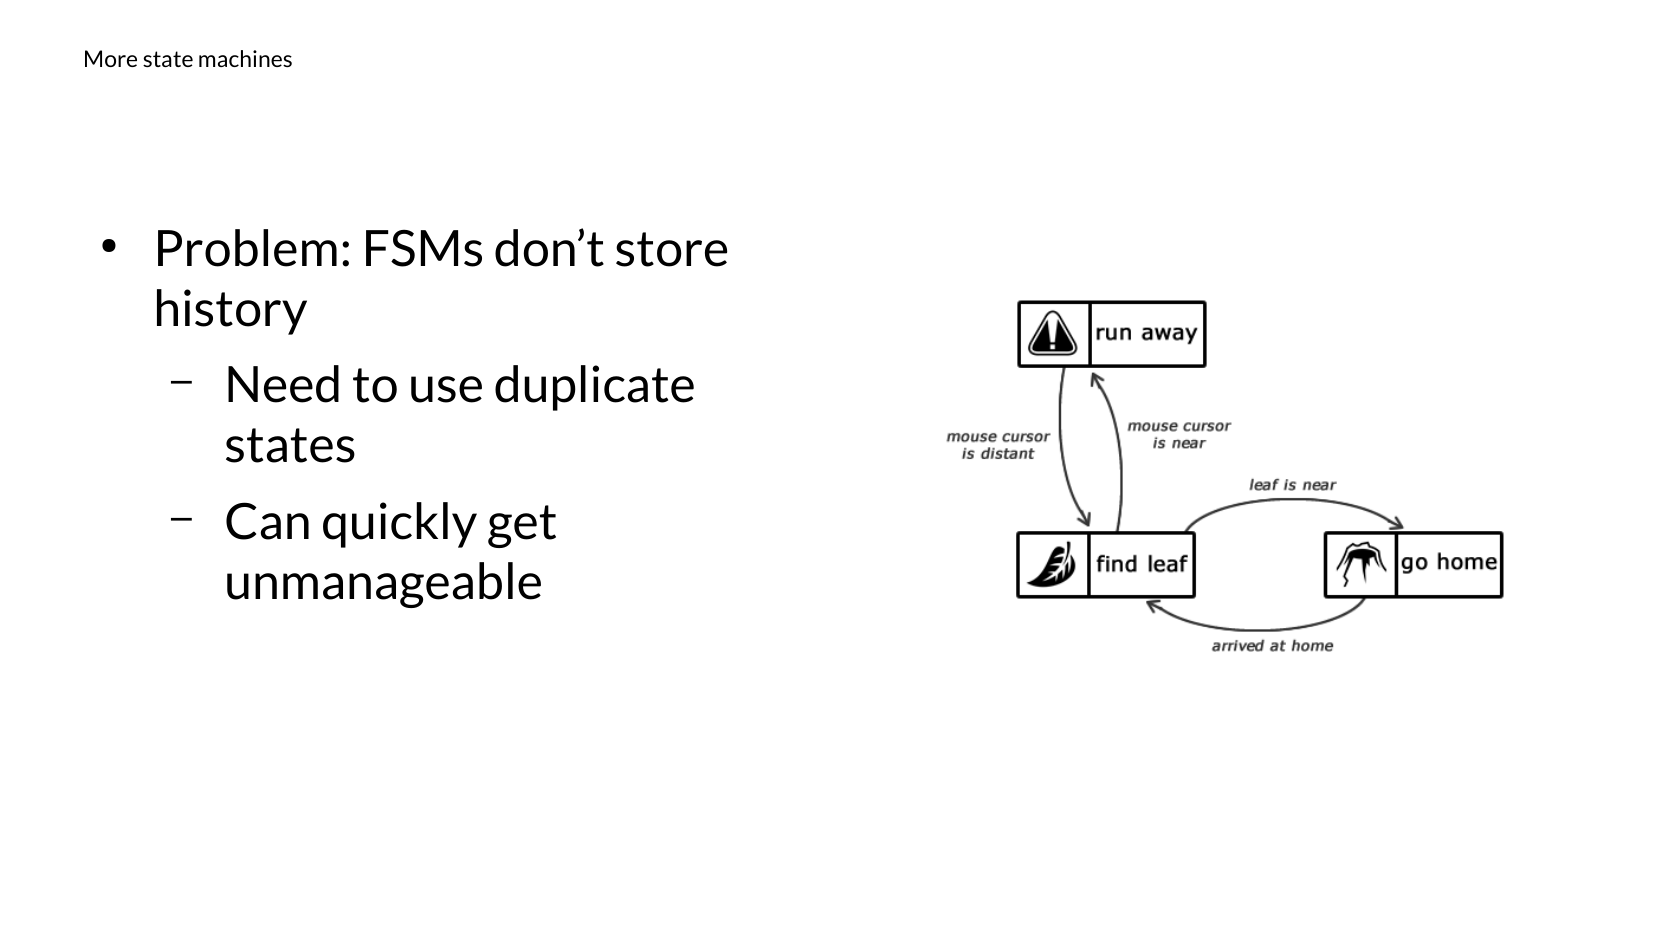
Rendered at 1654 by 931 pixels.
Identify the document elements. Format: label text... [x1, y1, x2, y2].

list Problem: FSMs don’t store history Need to use duplicate states Can quickly get unmanageable [82, 217, 809, 839]
title More state machines [83, 0, 1571, 119]
picture [885, 271, 1571, 686]
